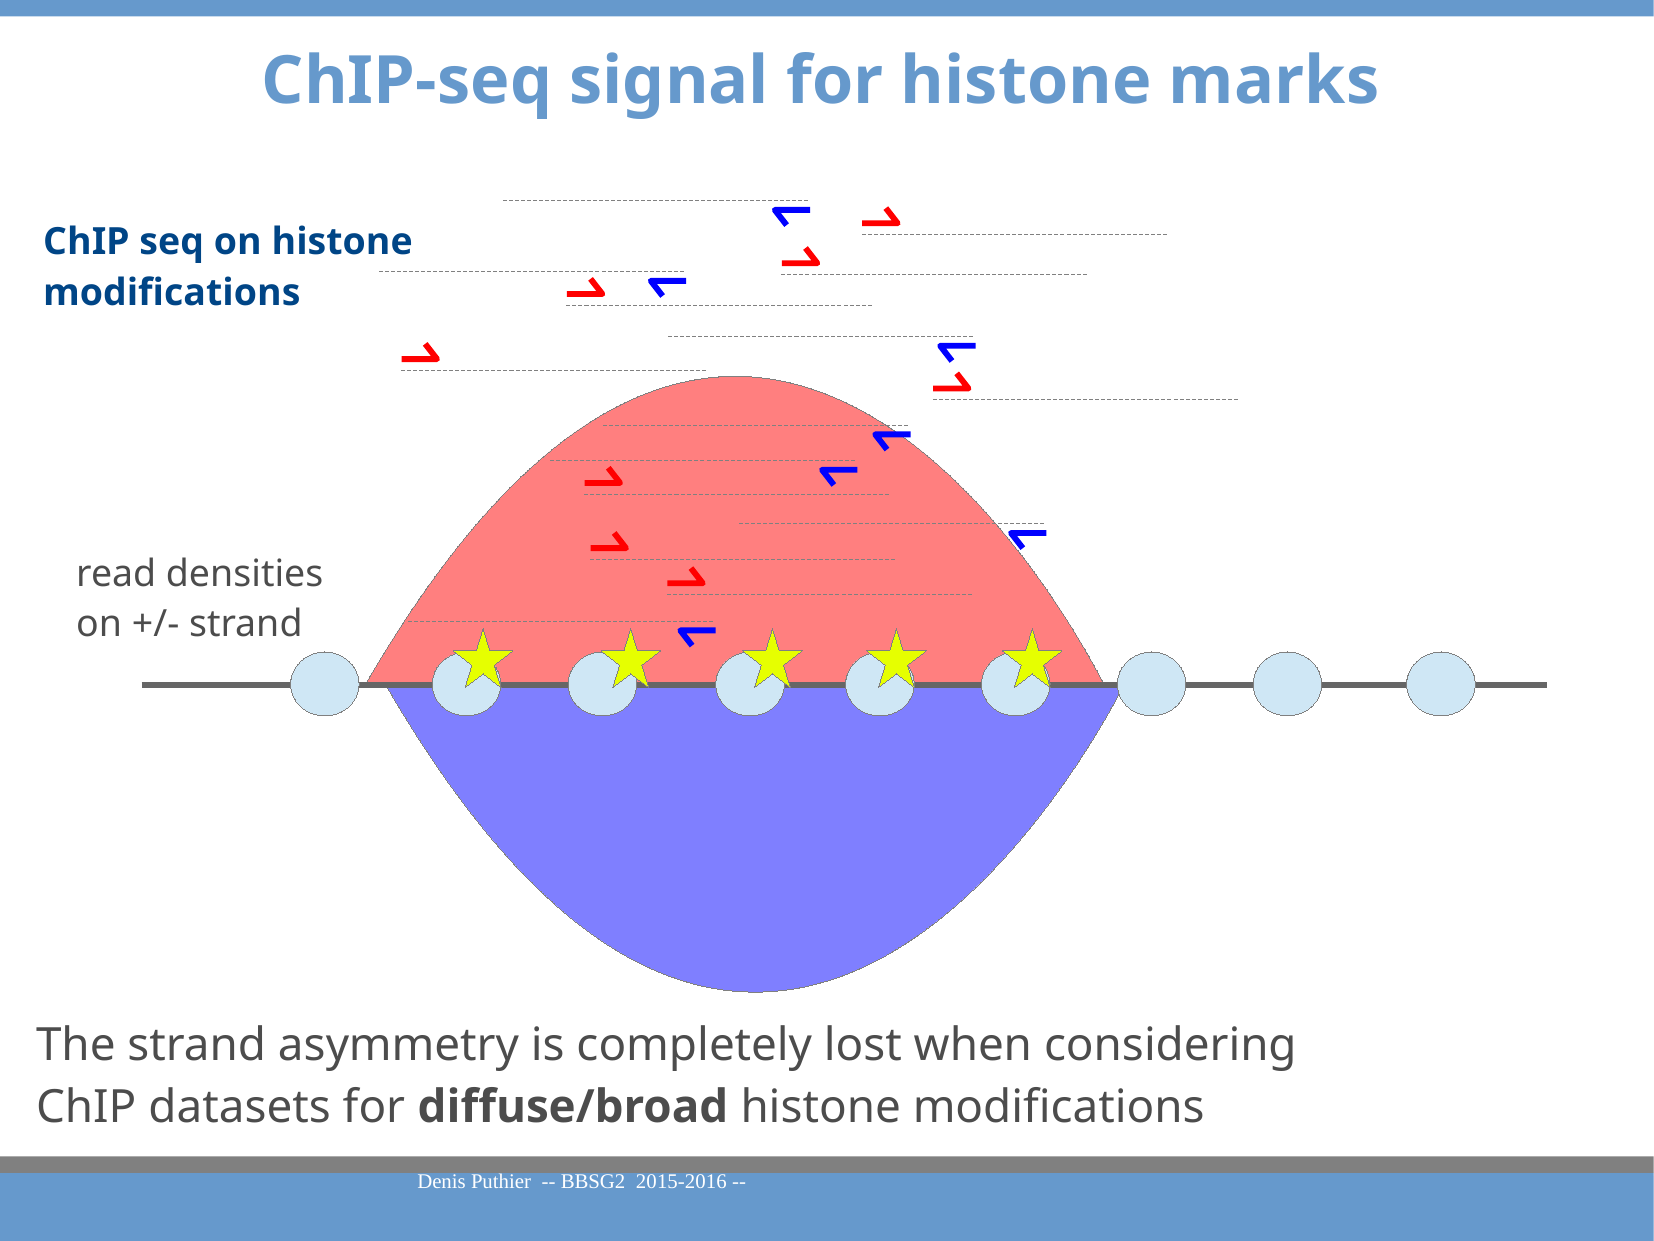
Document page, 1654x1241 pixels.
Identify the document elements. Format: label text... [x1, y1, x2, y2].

title ChIP-seq signal for histone marks [76, 2, 1565, 154]
text_box ChIP seq on histone modifications [28, 206, 478, 324]
text_box [290, 651, 360, 716]
text_box The strand asymmetry is completely lost when considering ChIP datasets for diffuse/broad histone modifications [21, 1003, 1406, 1143]
text_box [366, 376, 1186, 993]
text_box [1253, 651, 1322, 716]
text_box read densities on +/- strand [61, 538, 356, 655]
text_box [1406, 651, 1476, 716]
